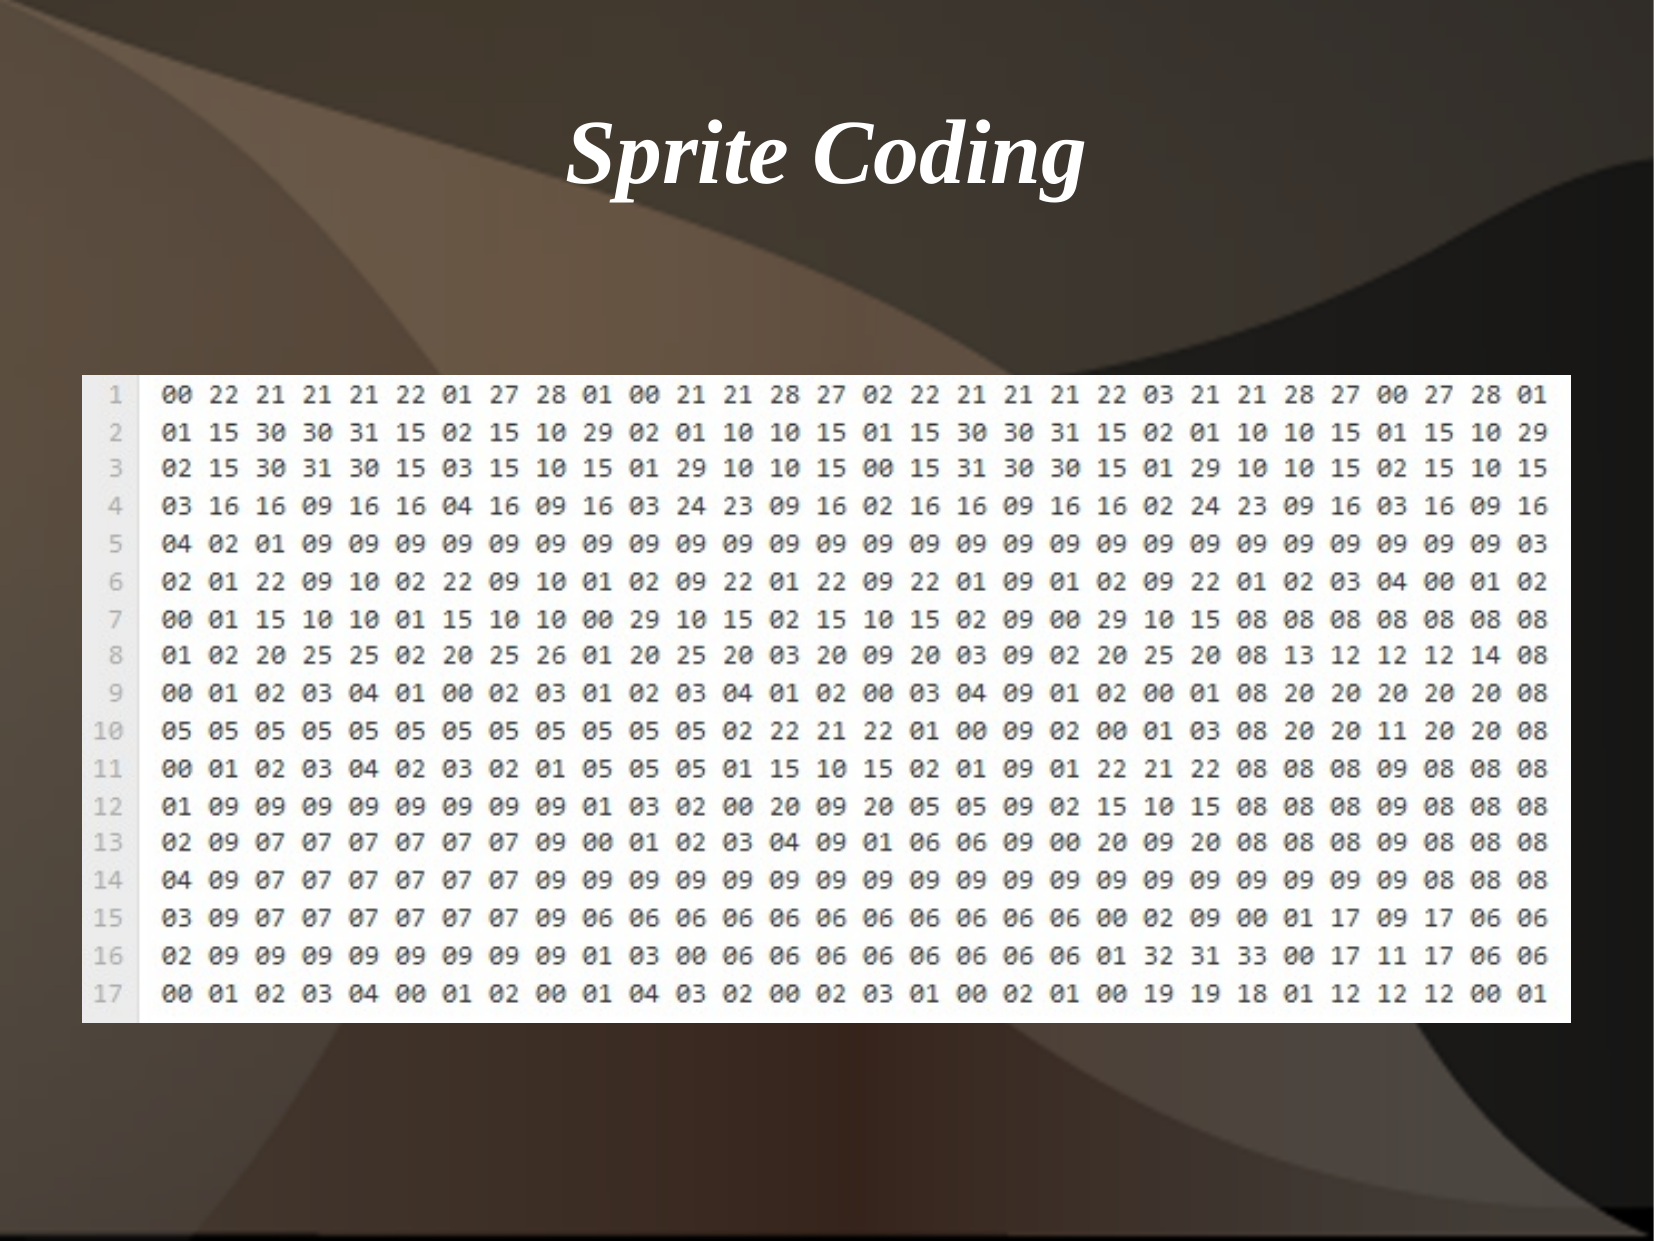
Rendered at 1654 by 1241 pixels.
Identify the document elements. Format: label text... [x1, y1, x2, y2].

title Sprite Coding [82, 49, 1571, 257]
picture [0, 0, 1654, 1241]
